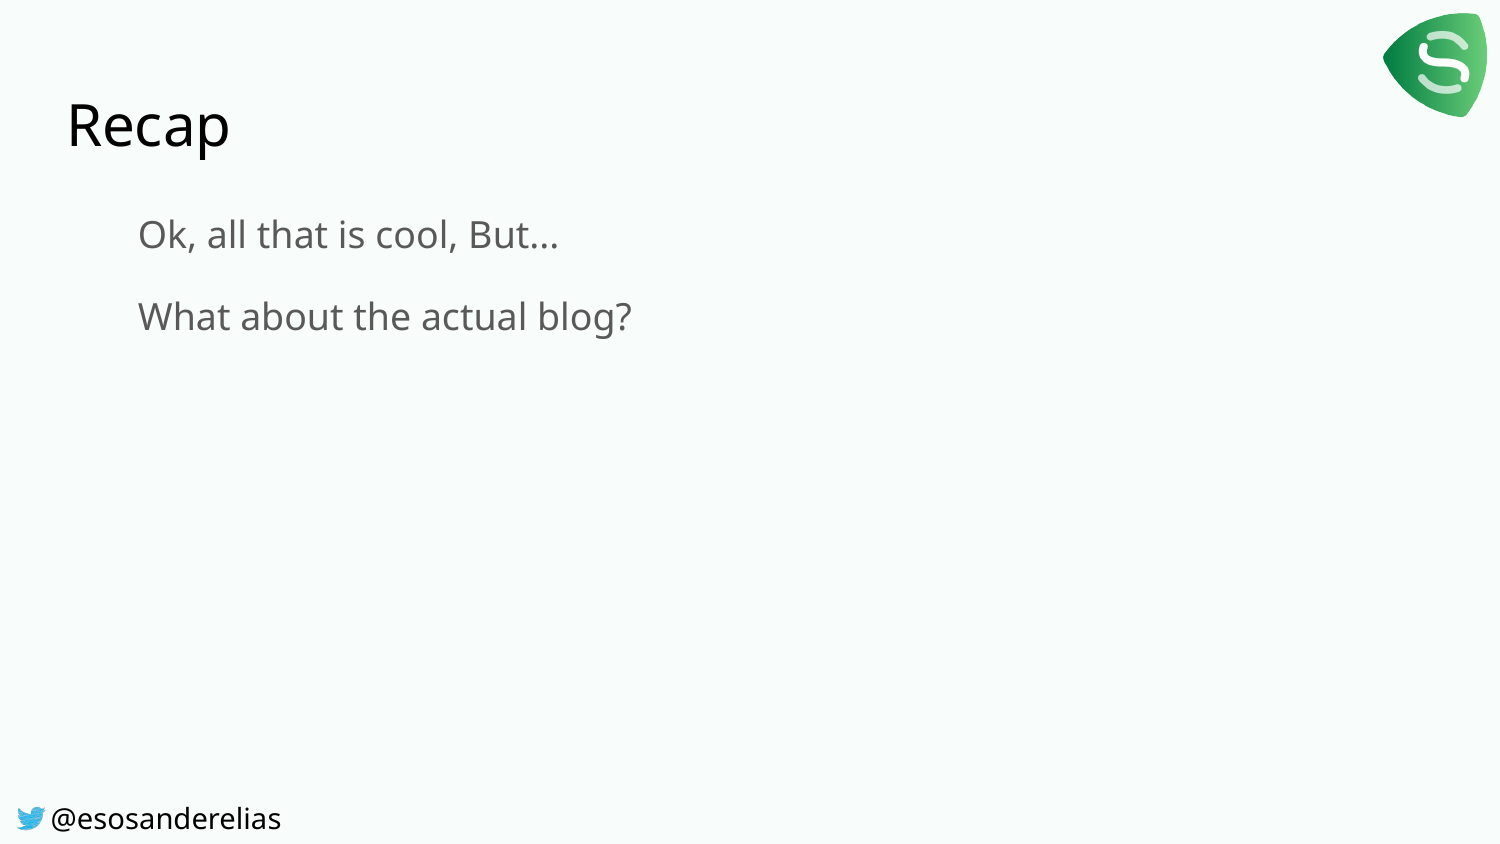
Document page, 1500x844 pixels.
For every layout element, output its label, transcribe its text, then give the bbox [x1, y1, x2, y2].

list Ok, all that is cool, But... What about the actual blog? [123, 189, 1449, 750]
picture [1376, 6, 1494, 124]
picture [2, 790, 60, 844]
title Recap [51, 72, 1449, 167]
